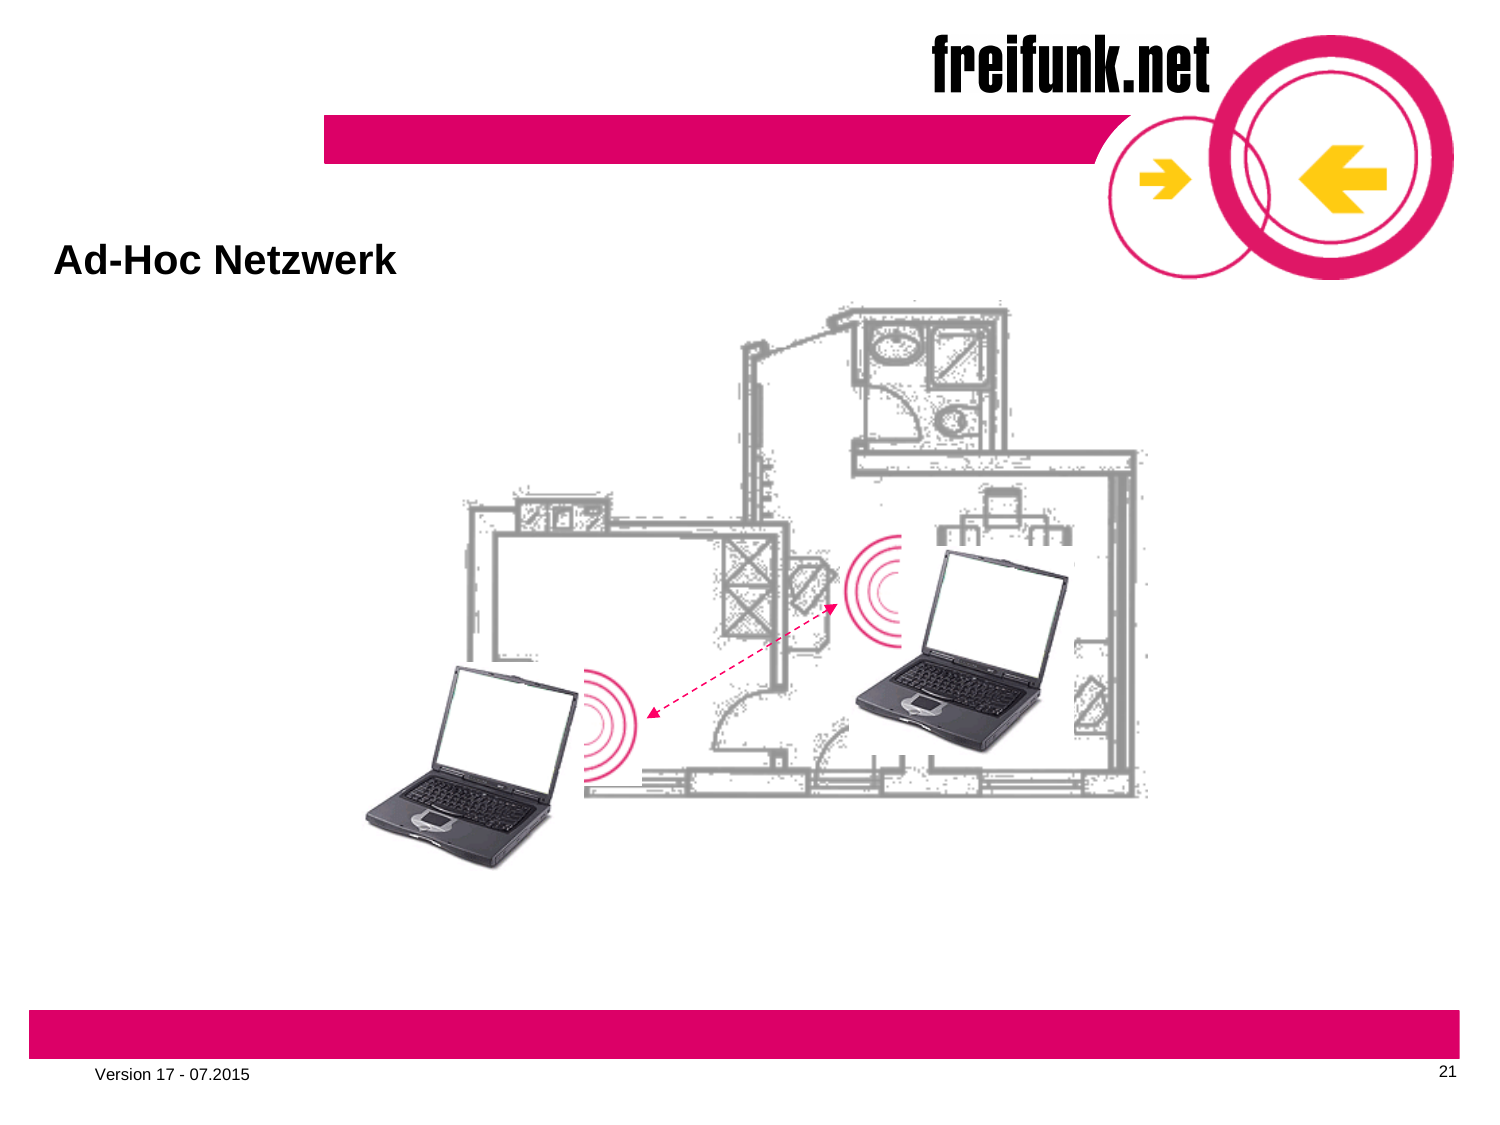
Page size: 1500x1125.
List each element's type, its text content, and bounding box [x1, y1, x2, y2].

text_box Ad-Hoc Netzwerk [53, 233, 1046, 313]
picture [359, 300, 1148, 871]
picture [932, 34, 1454, 280]
